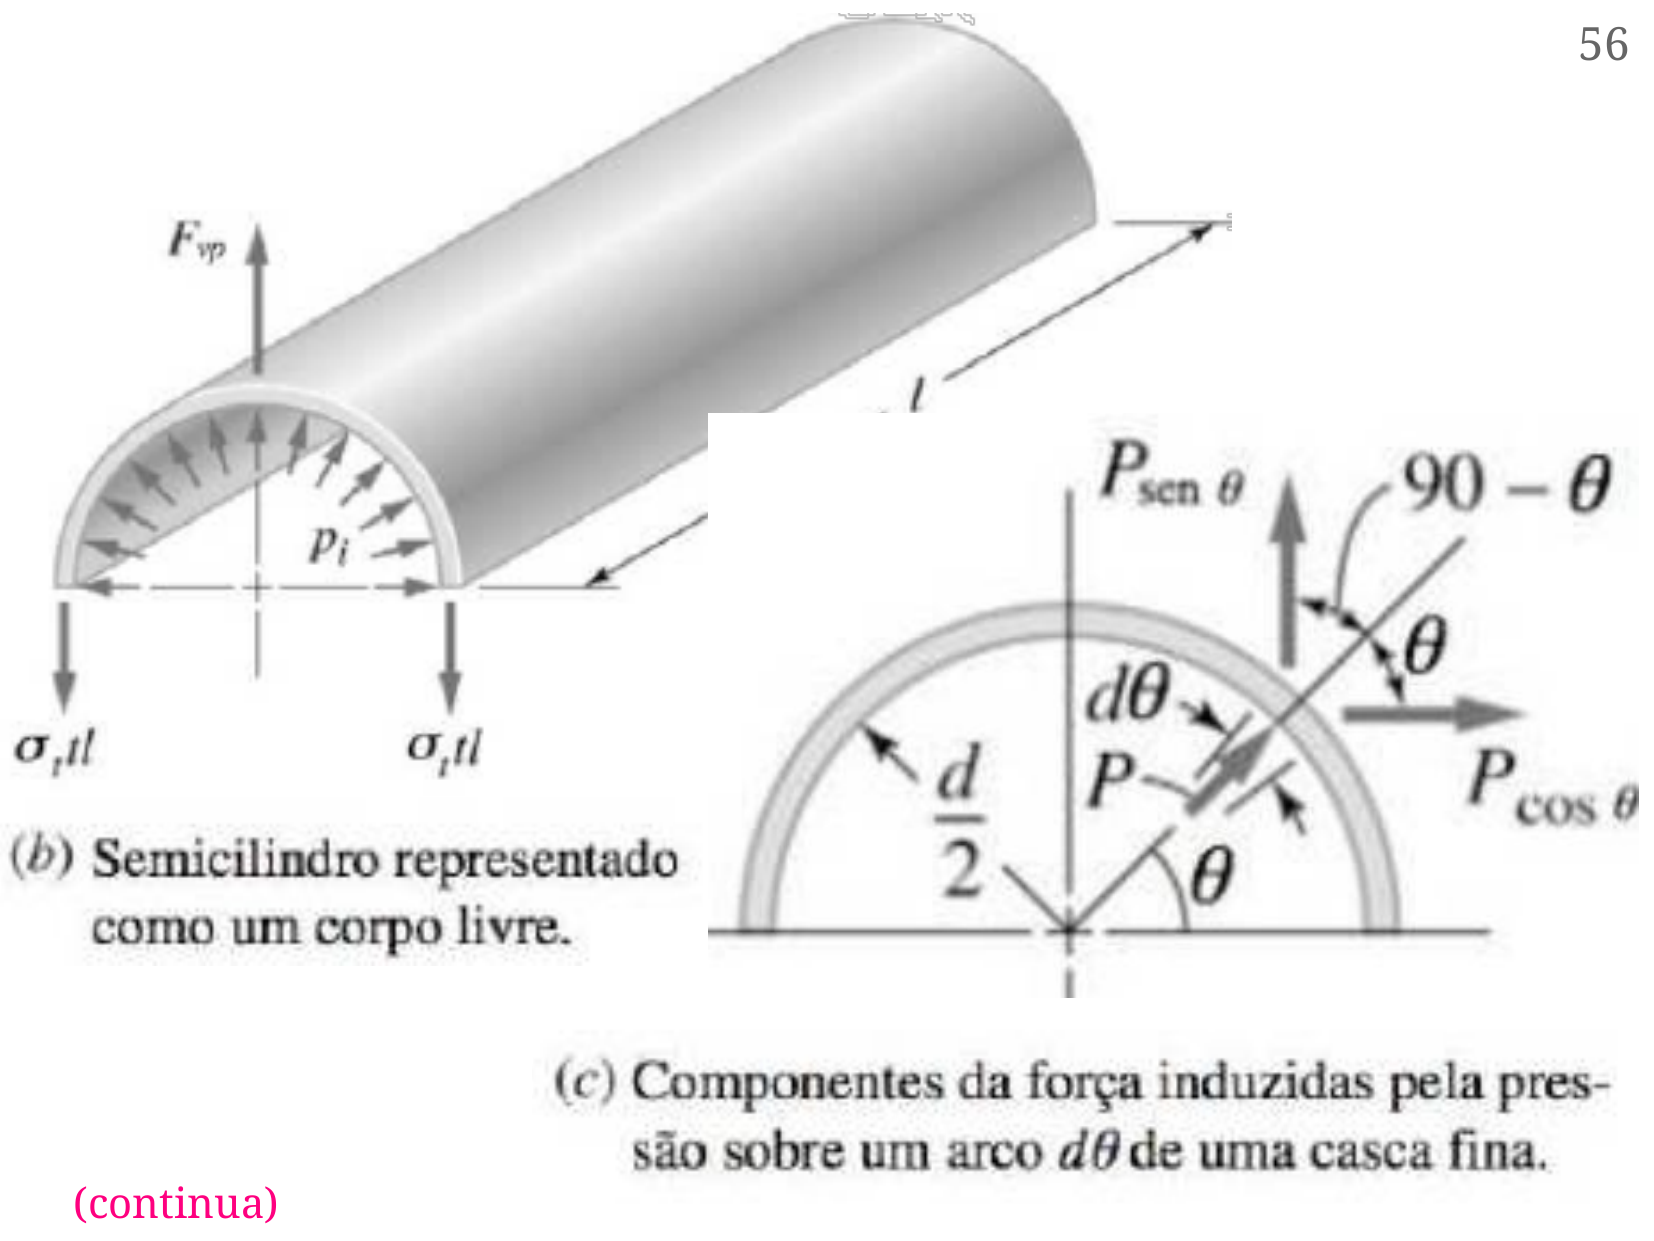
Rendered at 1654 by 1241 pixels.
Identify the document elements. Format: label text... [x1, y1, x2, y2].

picture [0, 13, 1639, 998]
picture [0, 797, 706, 966]
text_box (continua) [59, 1166, 488, 1239]
picture [532, 1003, 1625, 1211]
